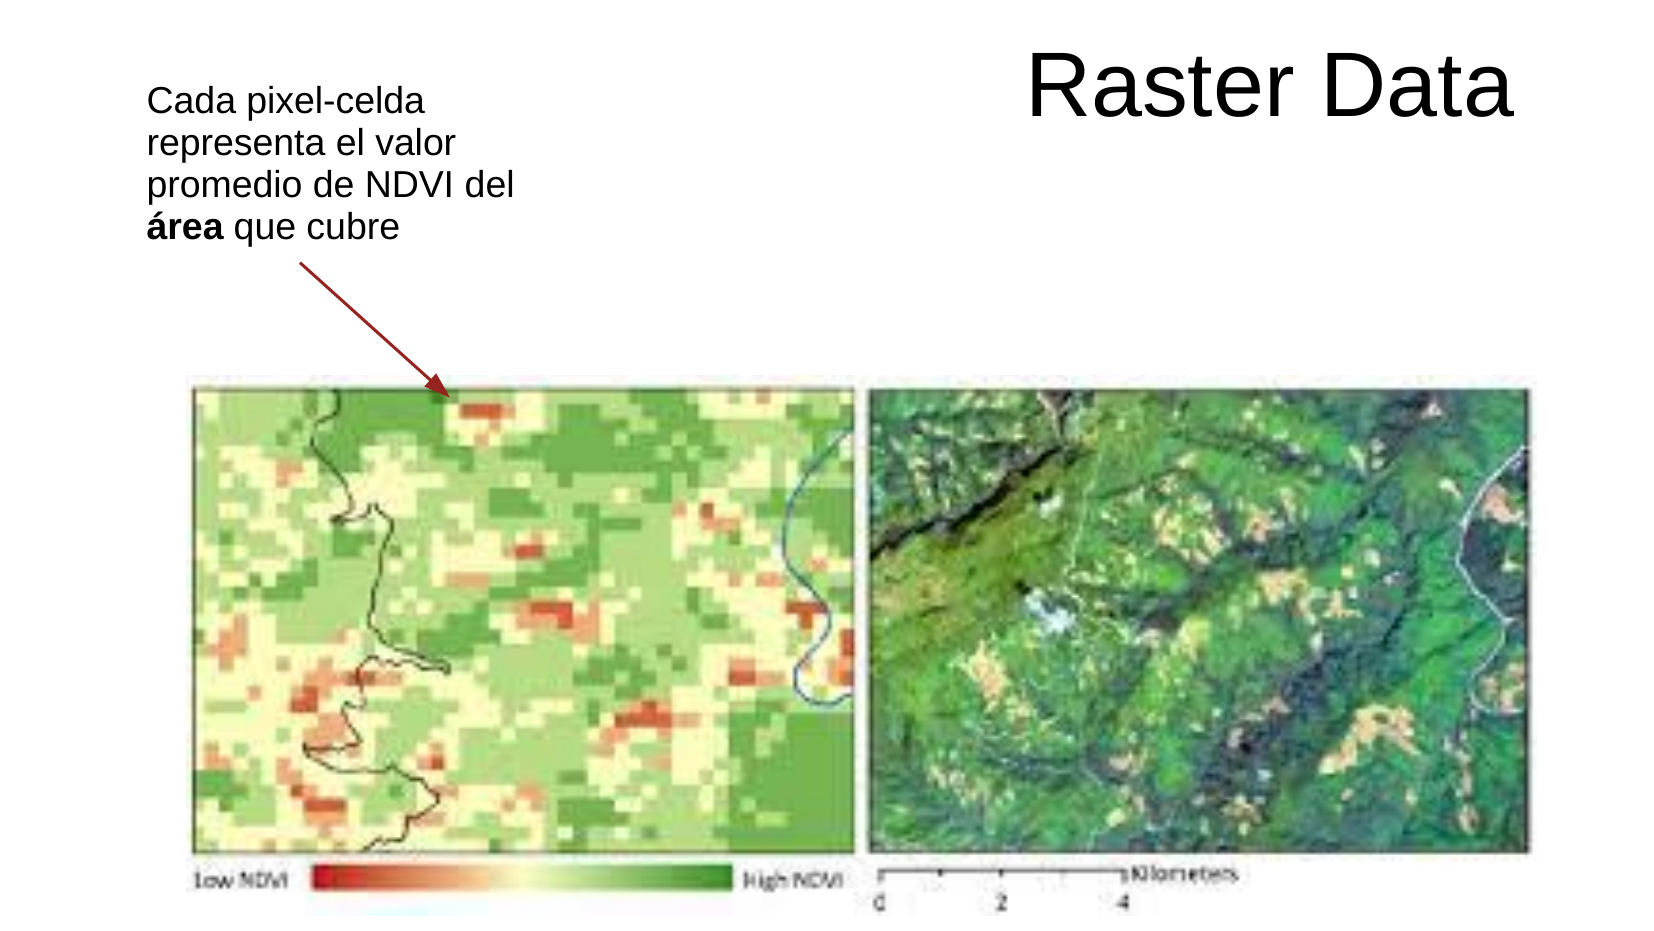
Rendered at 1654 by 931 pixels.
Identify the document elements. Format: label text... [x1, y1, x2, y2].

picture [186, 375, 1537, 916]
text_box Cada pixel-celda representa el valor promedio de NDVI del área que cubre [131, 72, 597, 256]
title Raster Data [525, 7, 1654, 163]
